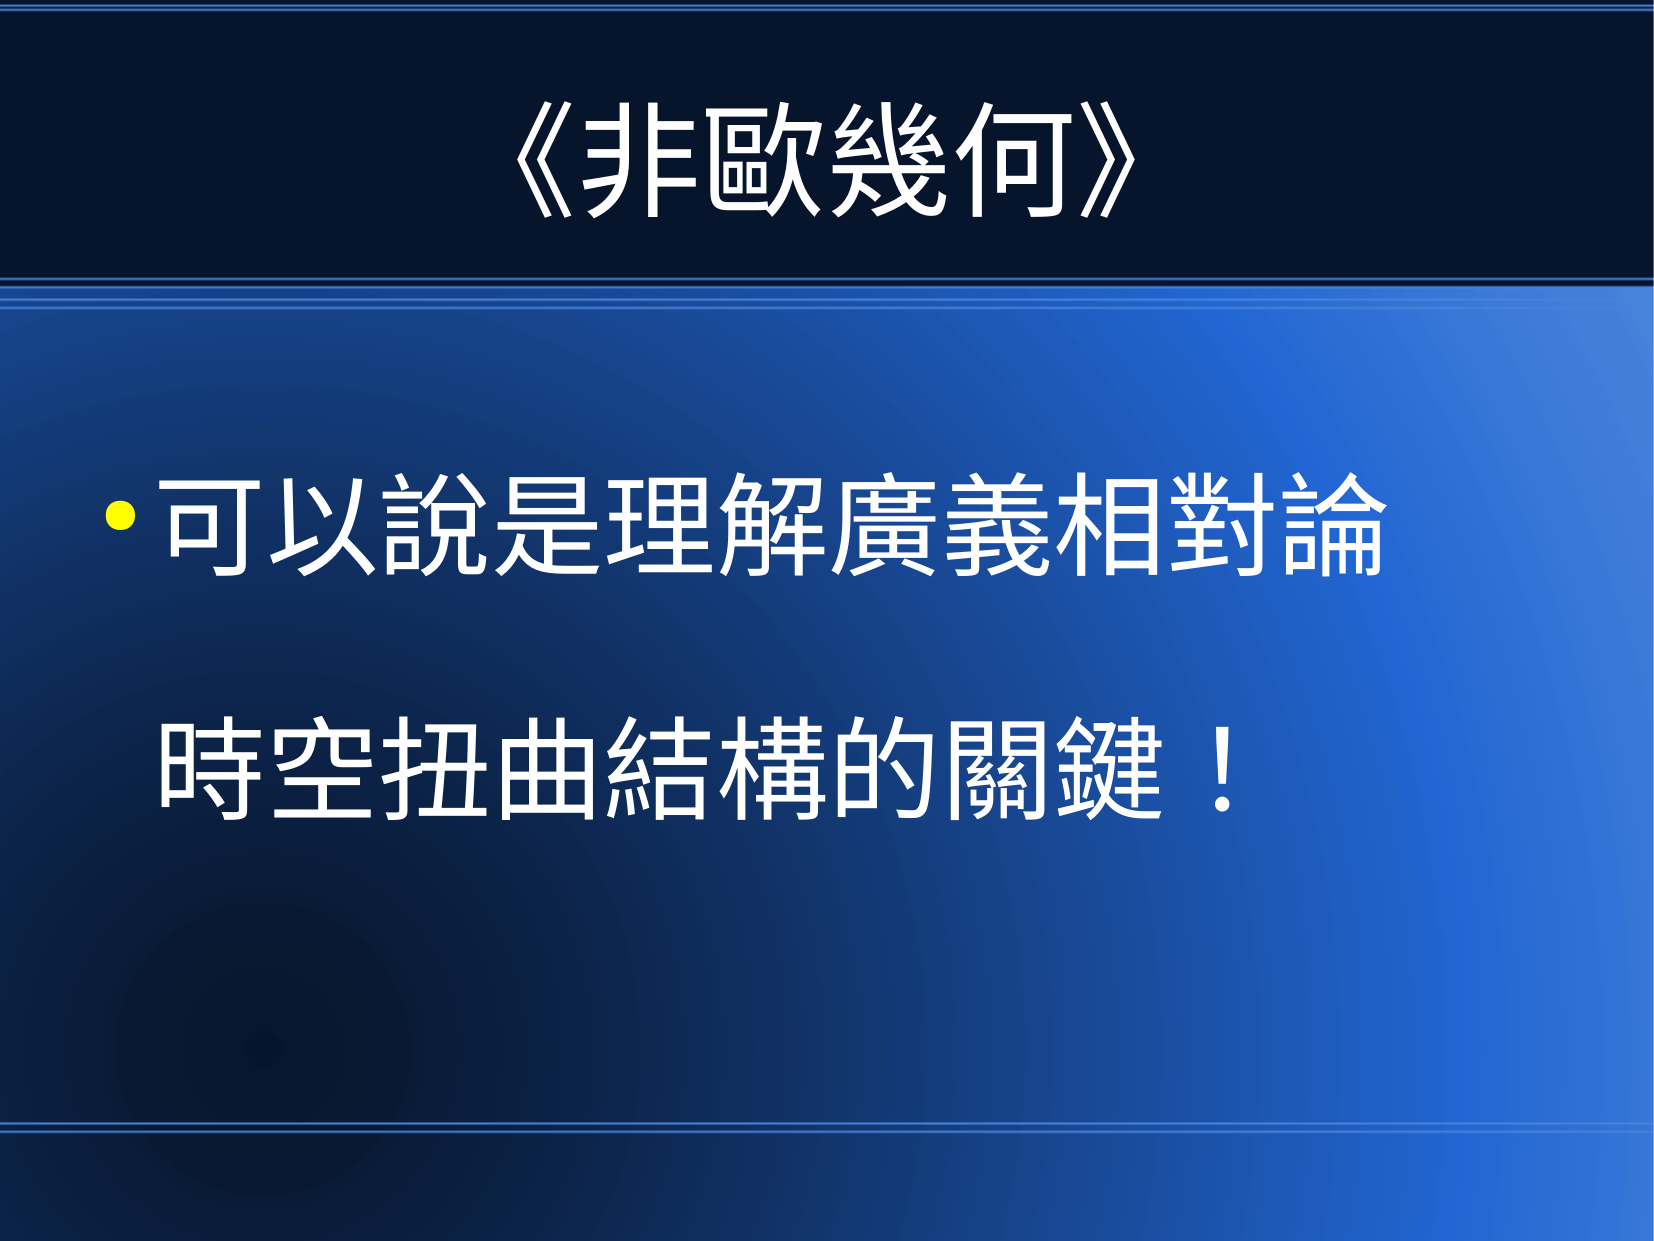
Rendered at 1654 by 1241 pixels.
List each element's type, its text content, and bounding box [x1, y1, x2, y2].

picture [0, 0, 1654, 1241]
title 《非歐幾何》 [82, 49, 1571, 257]
list 可以說是理解廣義相對論 時空扭曲結構的關鍵！ [82, 355, 1571, 1241]
